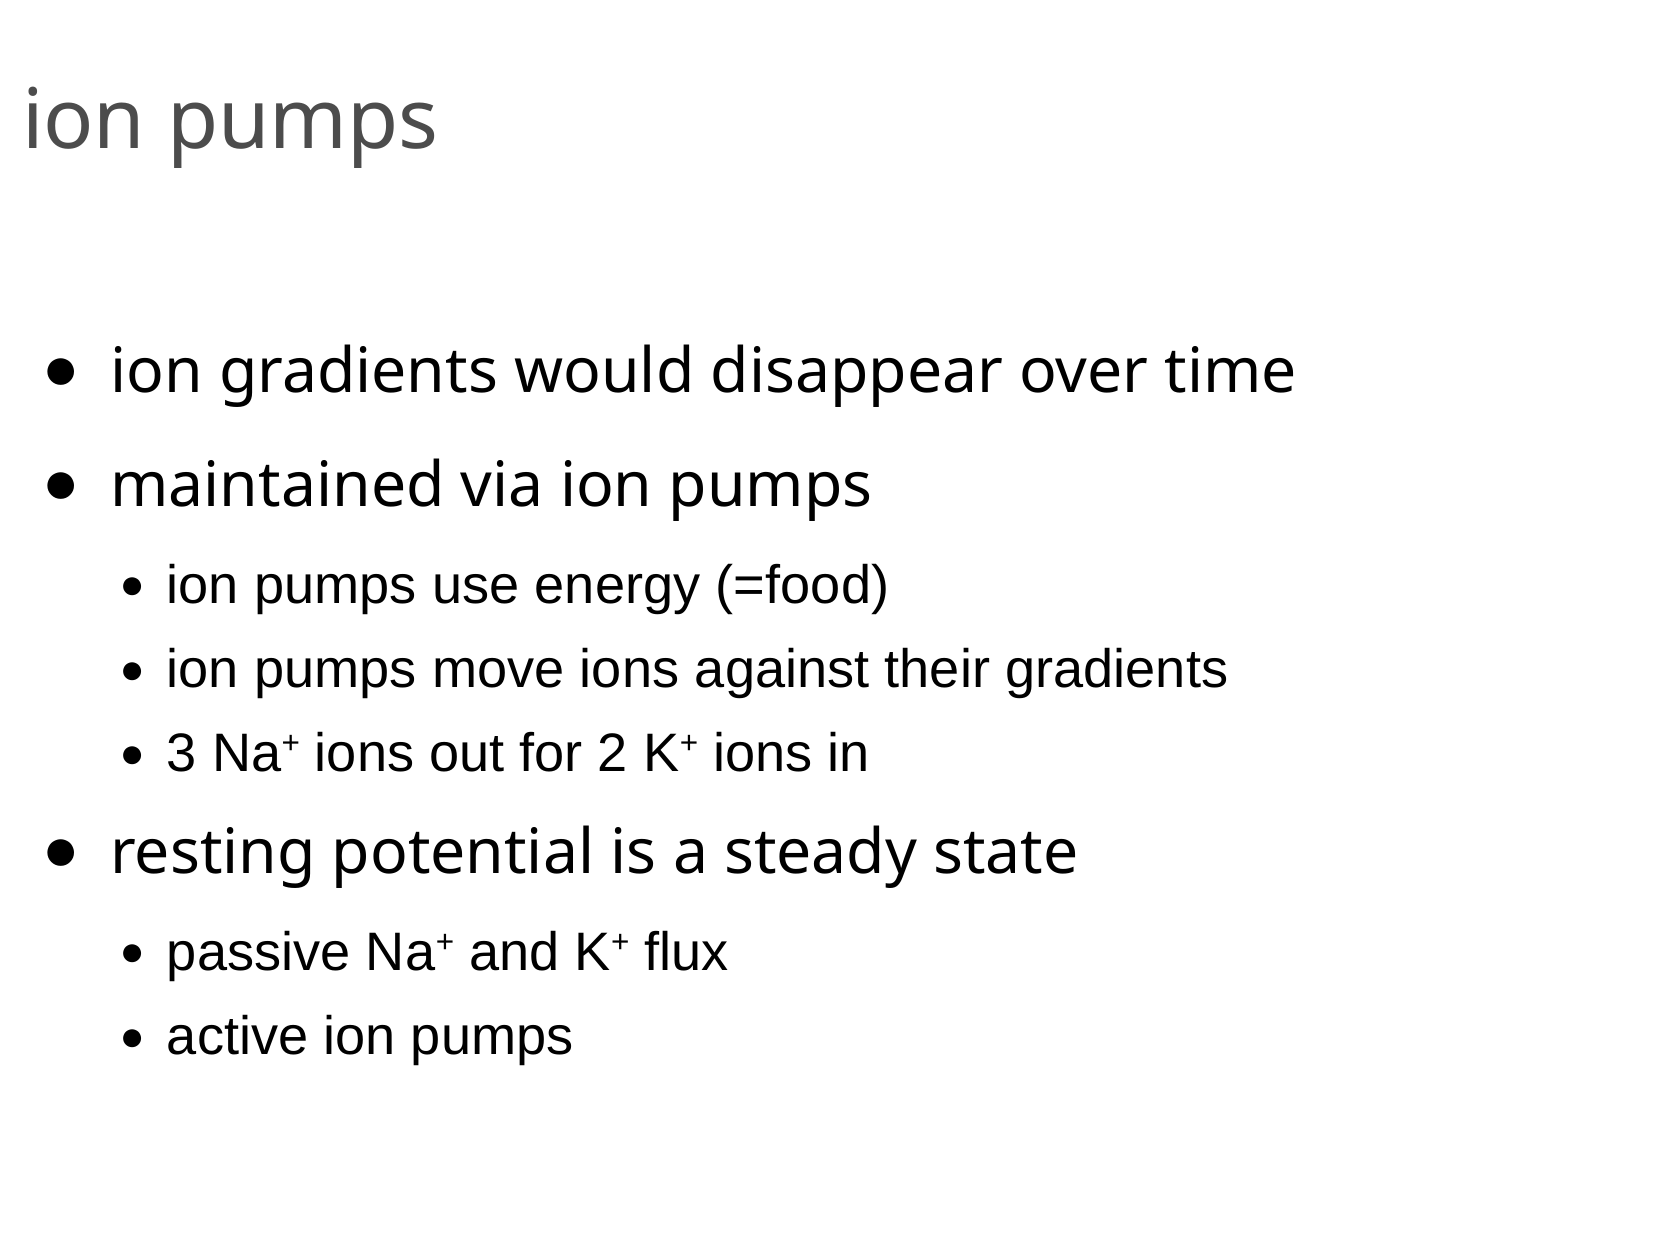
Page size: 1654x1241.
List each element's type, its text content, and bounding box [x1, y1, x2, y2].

list ion gradients would disappear over time maintained via ion pumps ion pumps use energy (=food) ion pumps move ions against their gradients 3 Na+ ions out for 2 K+ ions in resting potential is a steady state passive Na+ and K+ flux active ion pumps [25, 226, 1654, 1166]
title ion pumps [22, 19, 1654, 213]
